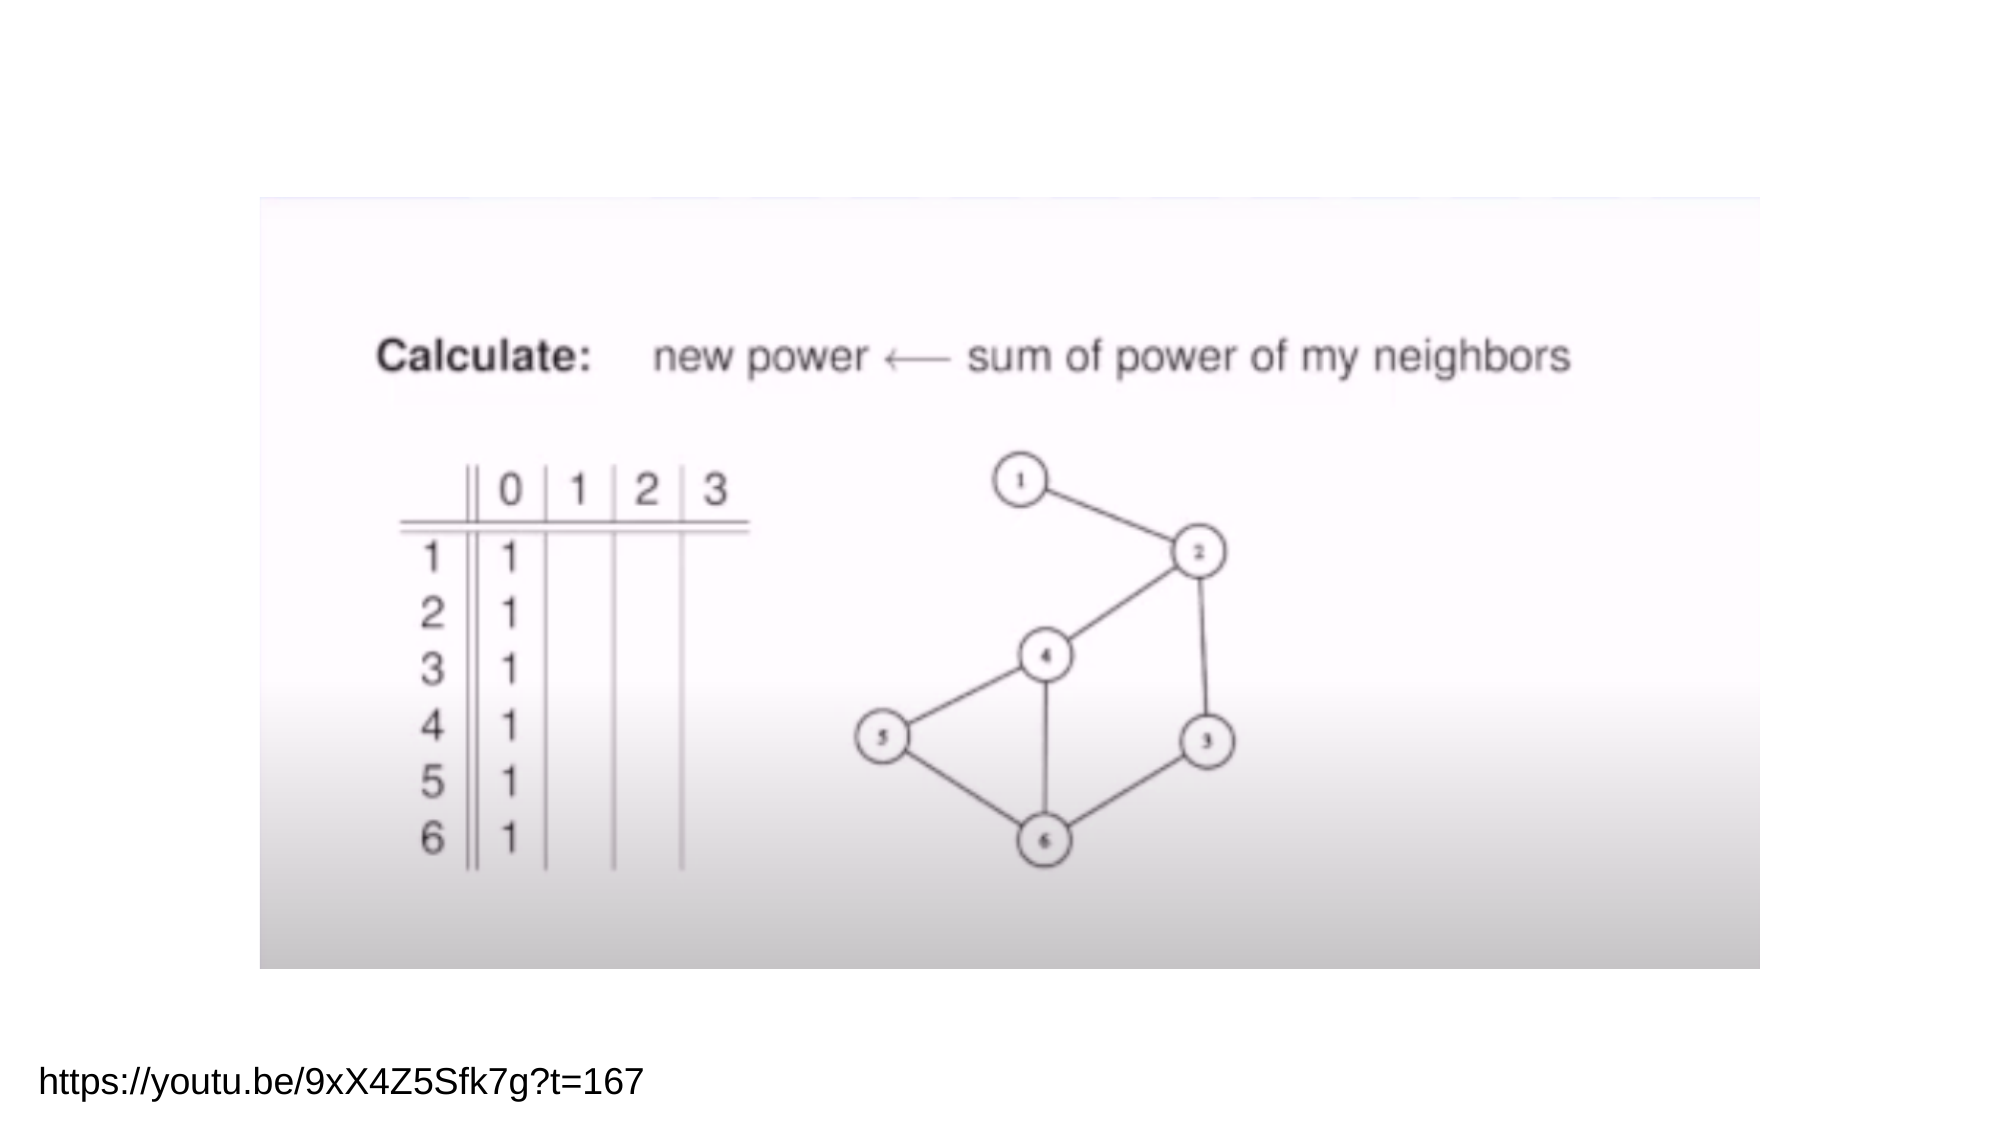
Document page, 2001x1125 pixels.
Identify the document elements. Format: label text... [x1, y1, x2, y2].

text_box https://youtu.be/9xX4Z5Sfk7g?t=167 [23, 1053, 661, 1111]
picture [259, 197, 1760, 969]
